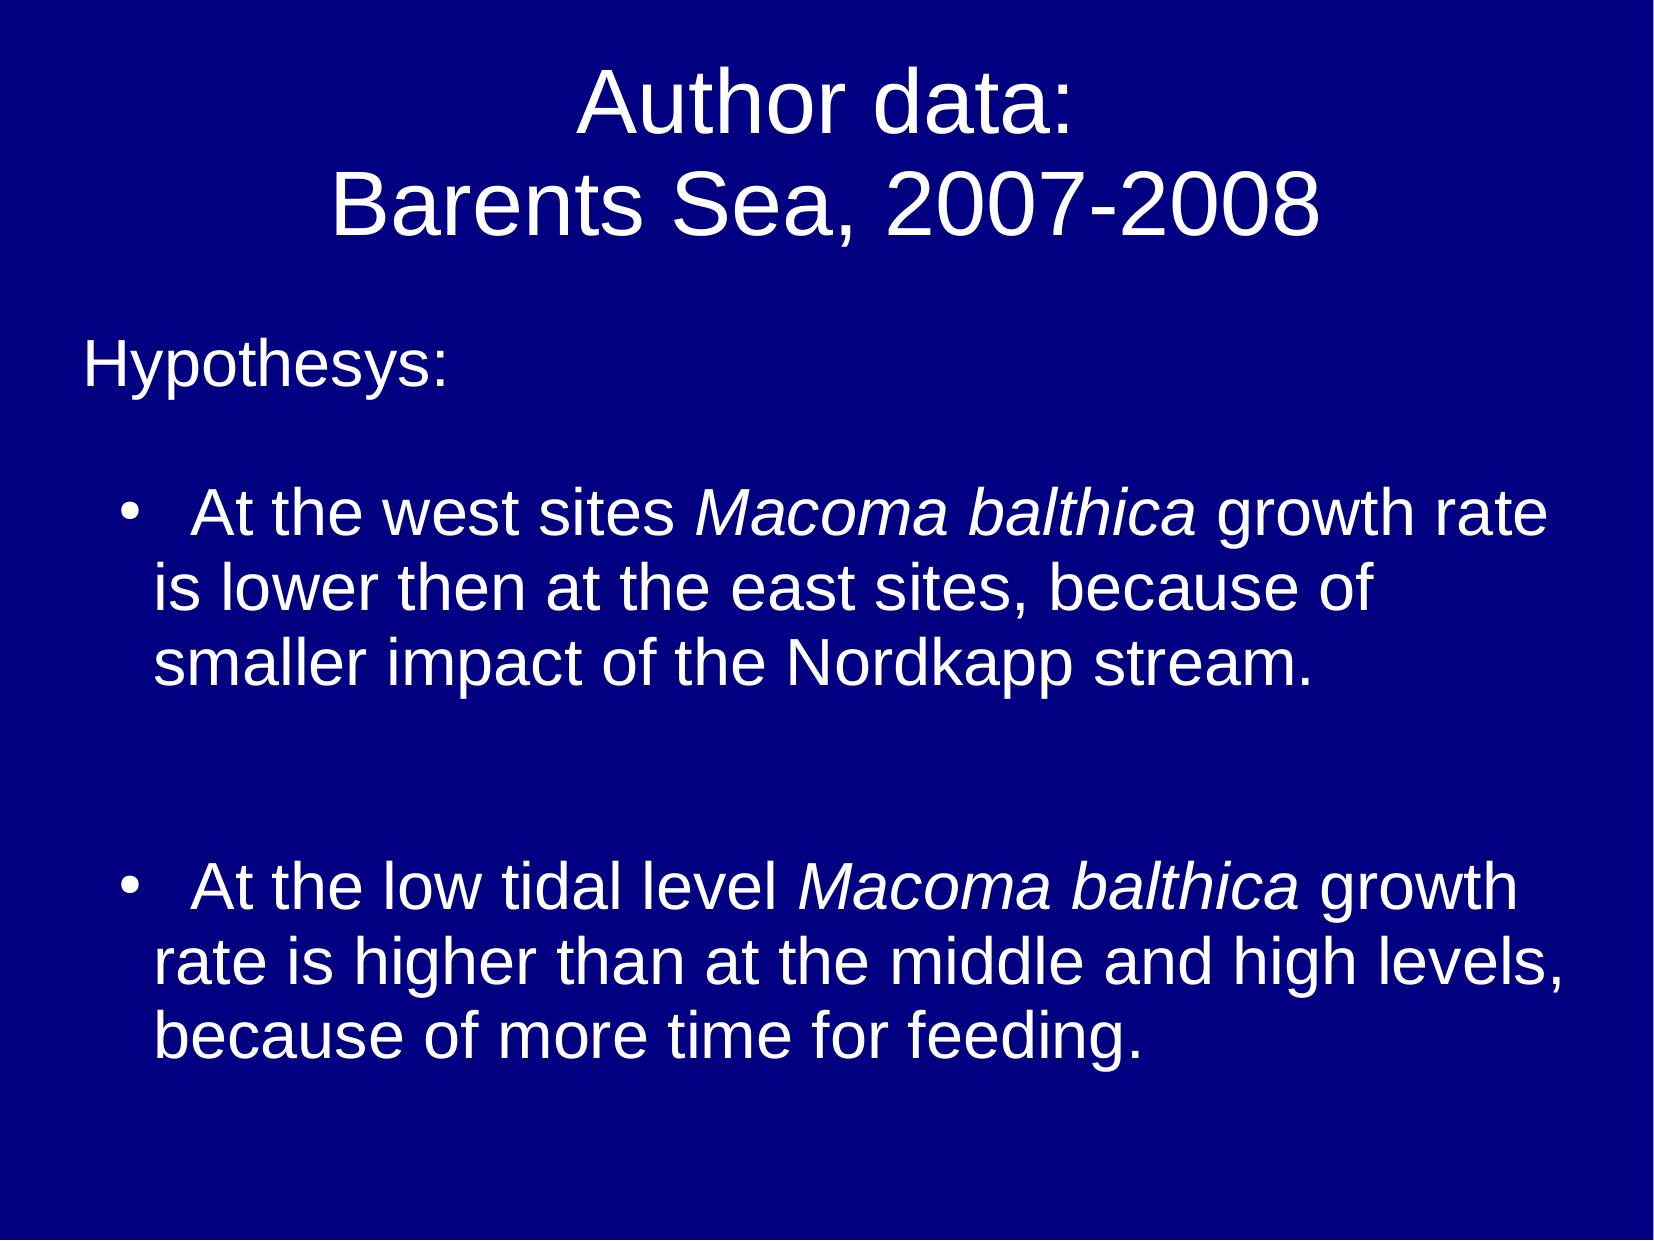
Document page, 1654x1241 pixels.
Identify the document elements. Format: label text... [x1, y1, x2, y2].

title Author data: Barents Sea, 2007-2008 [82, 49, 1571, 257]
subtitle Hypothesys: At the west sites Macoma balthica growth rate is lower then at the east sites, because of smaller impact of the Nordkapp stream. At the low tidal level Macoma balthica growth rate is higher than at the middle and high levels, because of more time for feeding. [82, 290, 1571, 1109]
